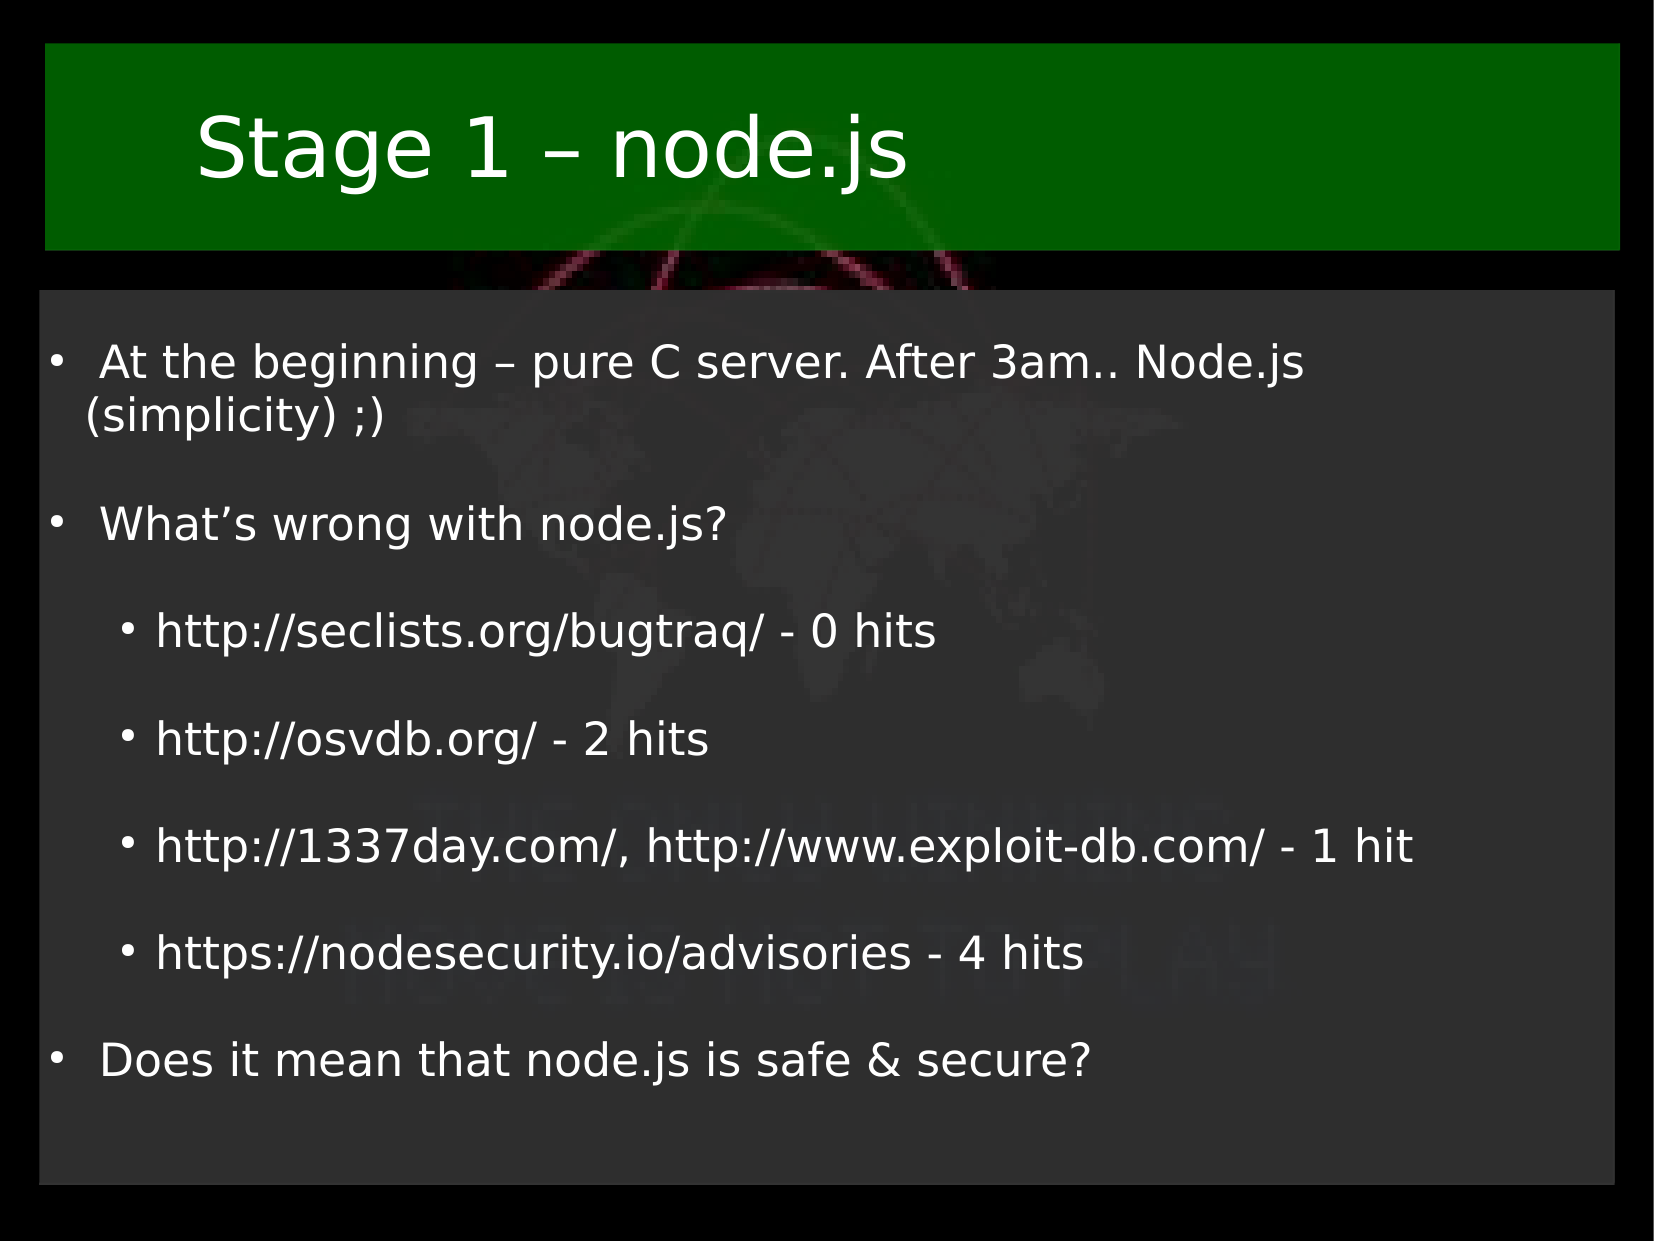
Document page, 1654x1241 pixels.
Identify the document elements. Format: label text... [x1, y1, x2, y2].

title Stage 1 – node.js [45, 43, 1621, 251]
text_box At the beginning – pure C server. After 3am.. Node.js (simplicity) ;) What’s wrong with node.js? http://seclists.org/bugtraq/ - 0 hits http://osvdb.org/ - 2 hits http://1337day.com/, http://www.exploit-db.com/ - 1 hit https://nodesecurity.io/advisories - 4 hits Does it mean that node.js is safe & secure? [39, 290, 1615, 1185]
picture [0, 0, 1654, 1241]
